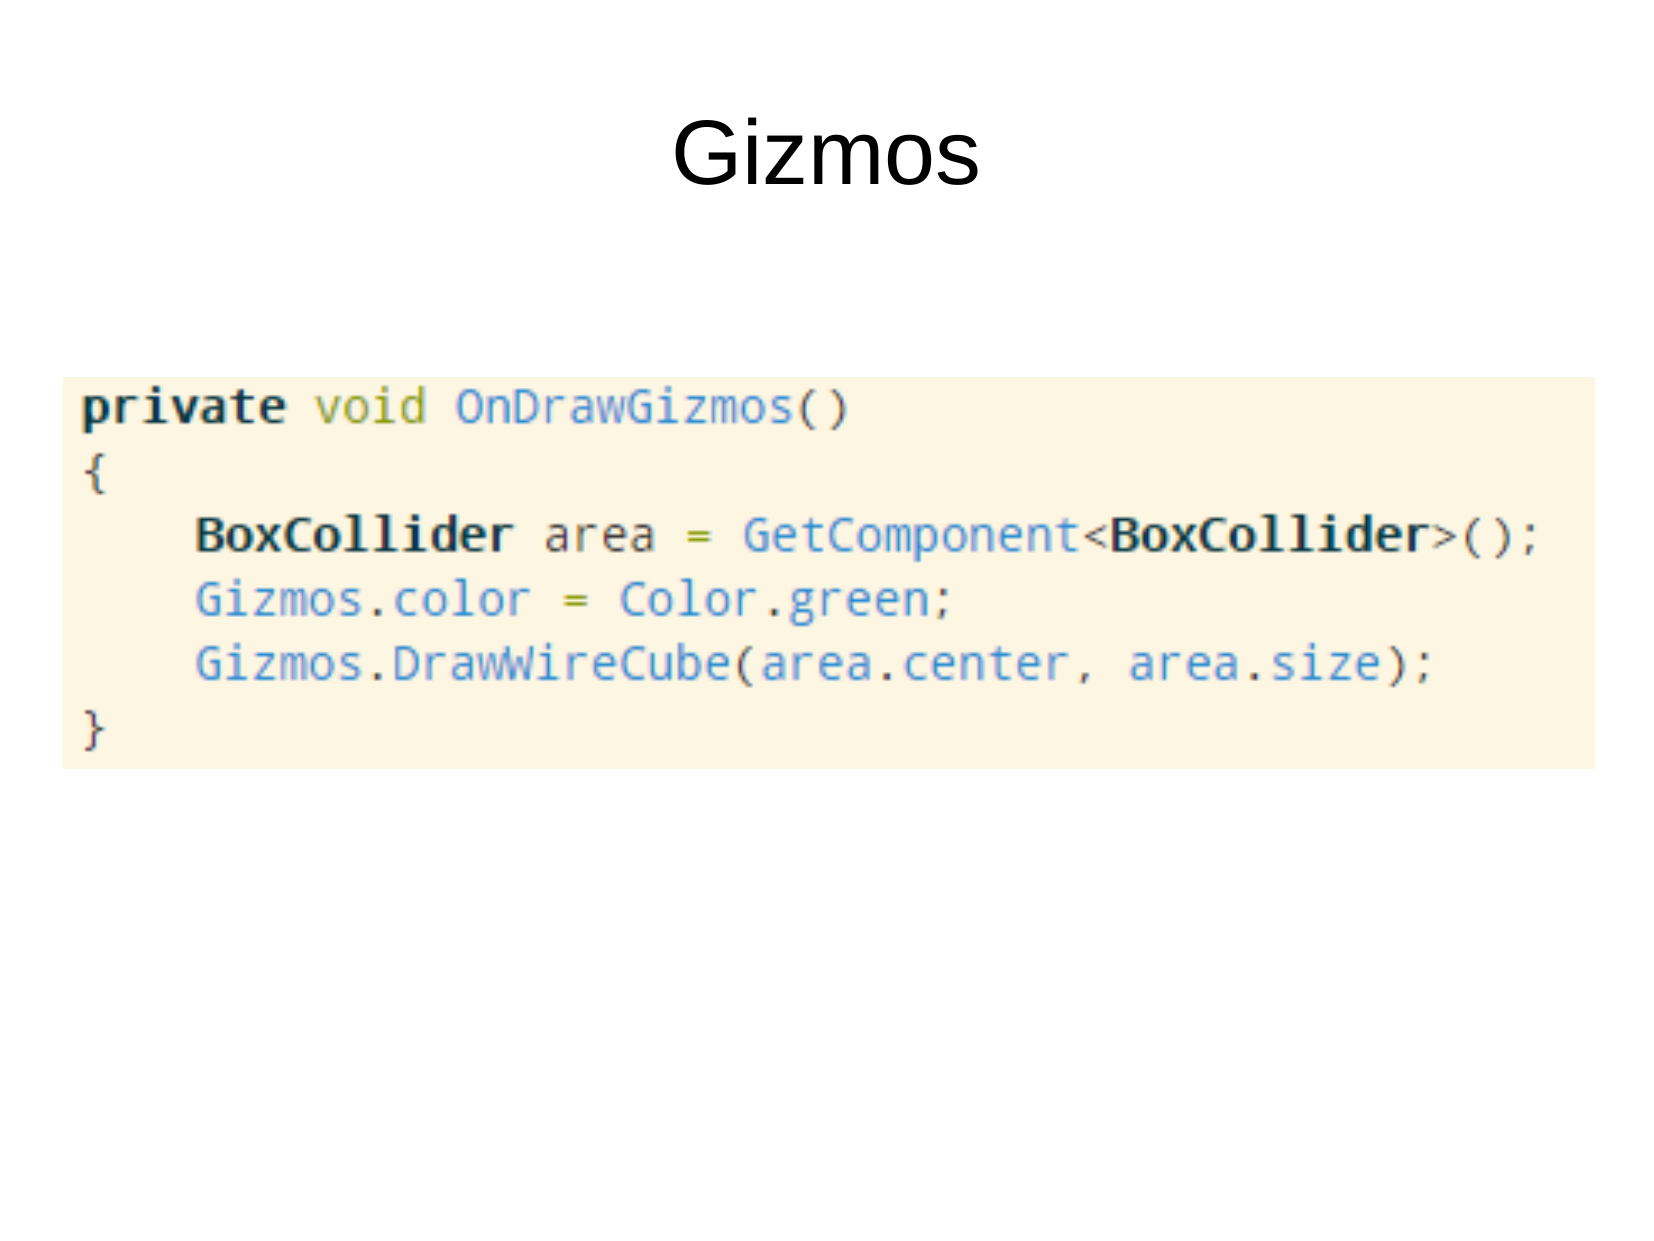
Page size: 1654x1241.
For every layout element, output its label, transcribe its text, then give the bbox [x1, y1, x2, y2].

title Gizmos [82, 49, 1571, 257]
picture [63, 377, 1595, 769]
